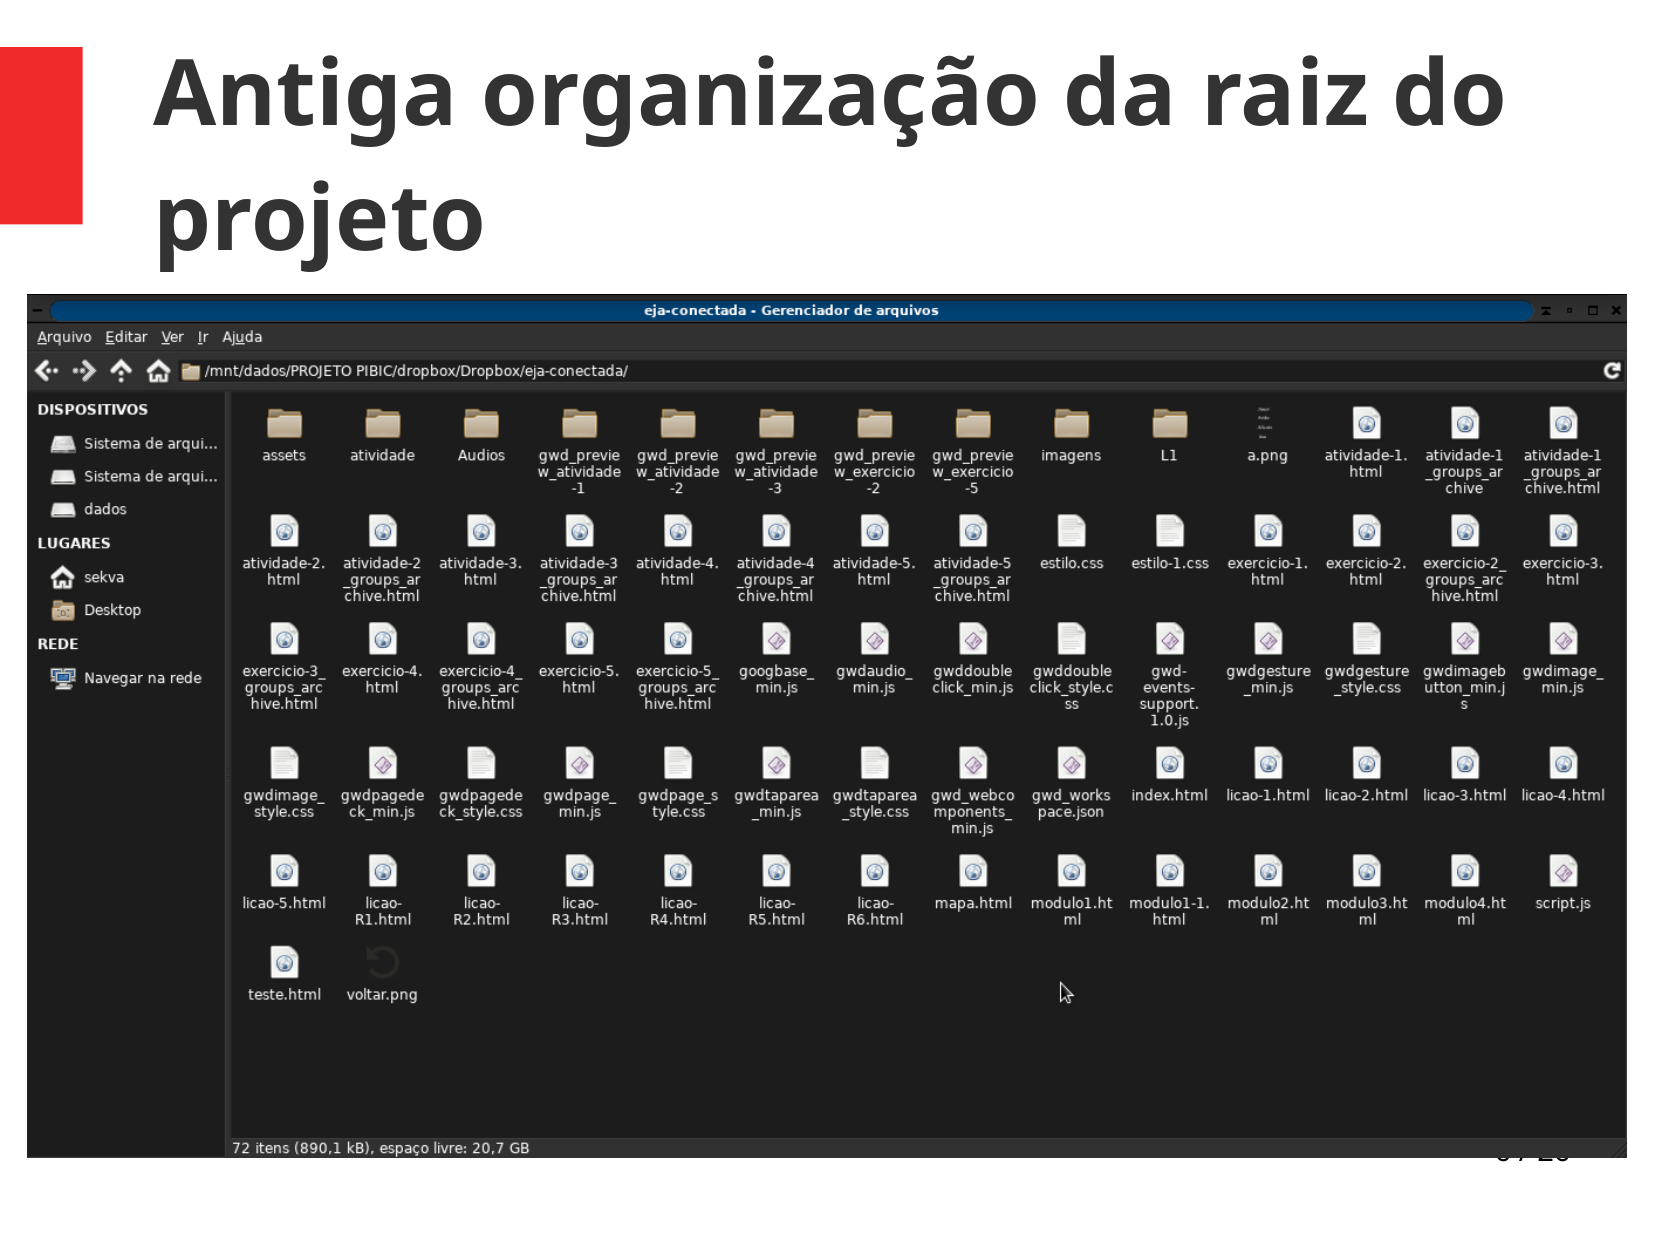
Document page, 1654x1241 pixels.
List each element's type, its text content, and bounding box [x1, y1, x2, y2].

picture [27, 294, 1627, 1158]
title Antiga organização da raiz do projeto [118, 37, 1571, 269]
